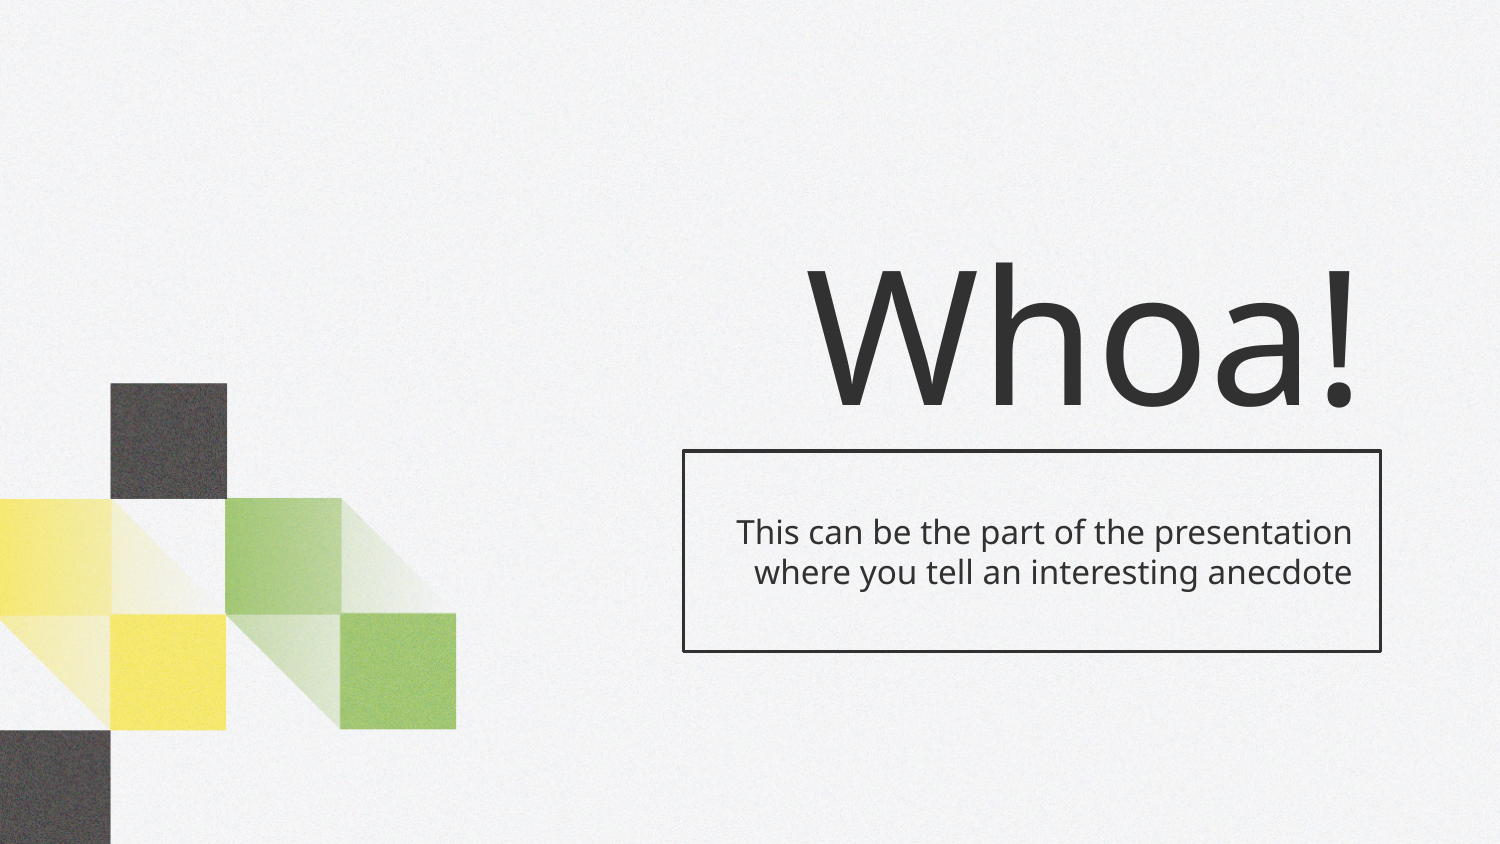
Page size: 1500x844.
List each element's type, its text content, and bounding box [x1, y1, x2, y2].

subtitle This can be the part of the presentation where you tell an interesting anecdote [683, 451, 1381, 652]
title Whoa! [683, 209, 1381, 449]
picture [0, 0, 1500, 844]
